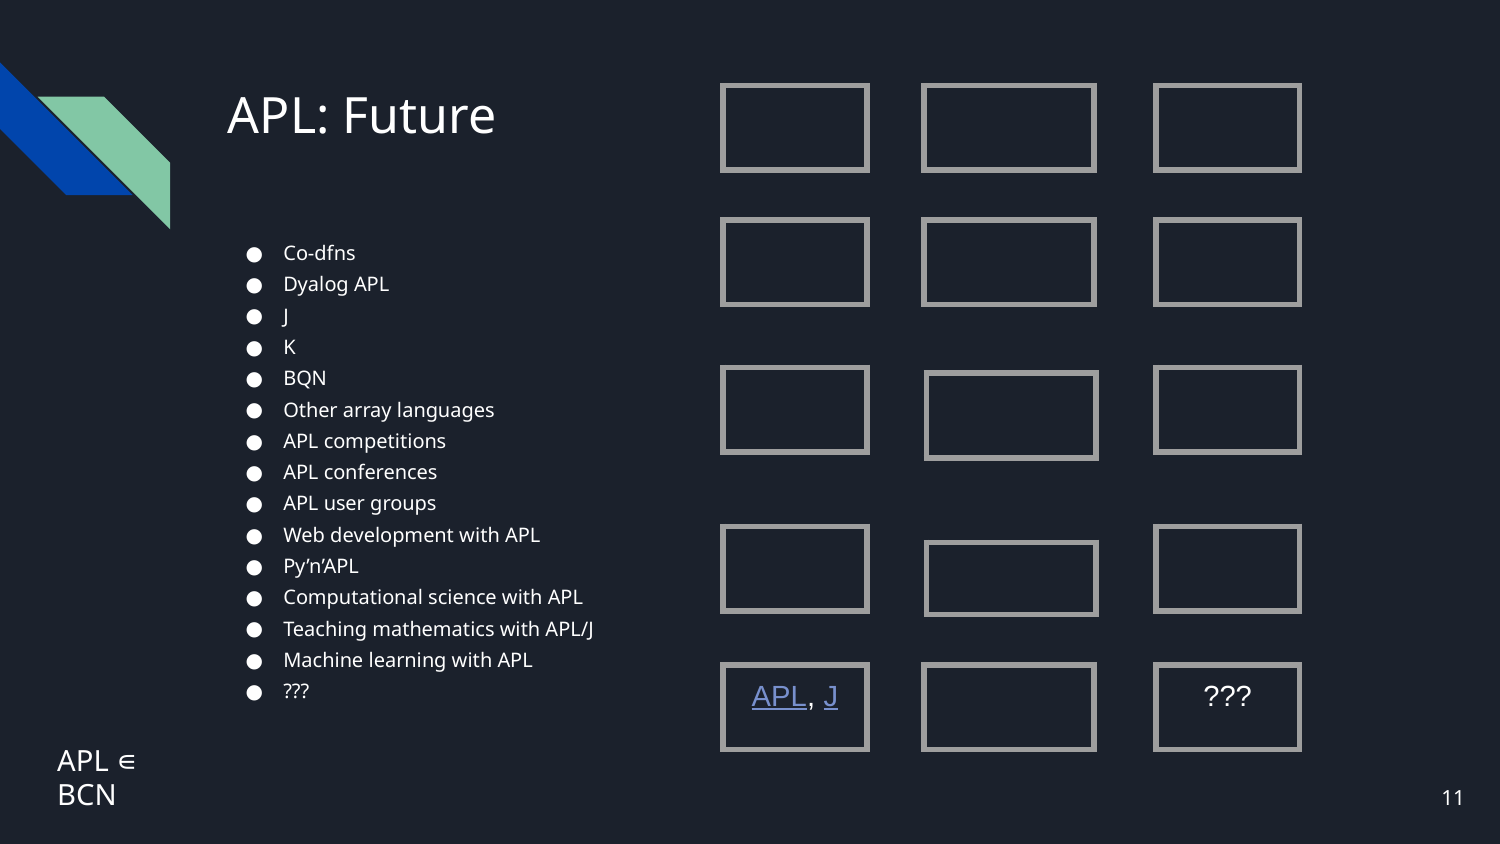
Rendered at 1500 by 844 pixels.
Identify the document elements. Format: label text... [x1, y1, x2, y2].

table_header [726, 529, 864, 608]
table_header ??? [1159, 668, 1297, 747]
table_header [927, 223, 1091, 302]
table_header [1159, 370, 1297, 449]
table_header APL, J [726, 668, 864, 747]
table_header [929, 545, 1093, 612]
table_header [1159, 88, 1297, 167]
slide_number <number> [1389, 764, 1480, 830]
table_header [927, 88, 1091, 167]
table_header [726, 370, 864, 449]
table_header [1159, 529, 1297, 608]
table_header [929, 376, 1093, 455]
title APL: Future [212, 64, 542, 171]
table_header [1159, 223, 1297, 302]
table_header [726, 223, 864, 302]
list Co-dfns Dyalog APL J K BQN Other array languages APL competitions APL conferences APL user groups Web development with APL Py’n’APL Computational science with APL Teaching mathematics with APL/J Machine learning with APL ??? [212, 219, 724, 720]
table_header [726, 88, 864, 167]
table_header [927, 668, 1091, 747]
